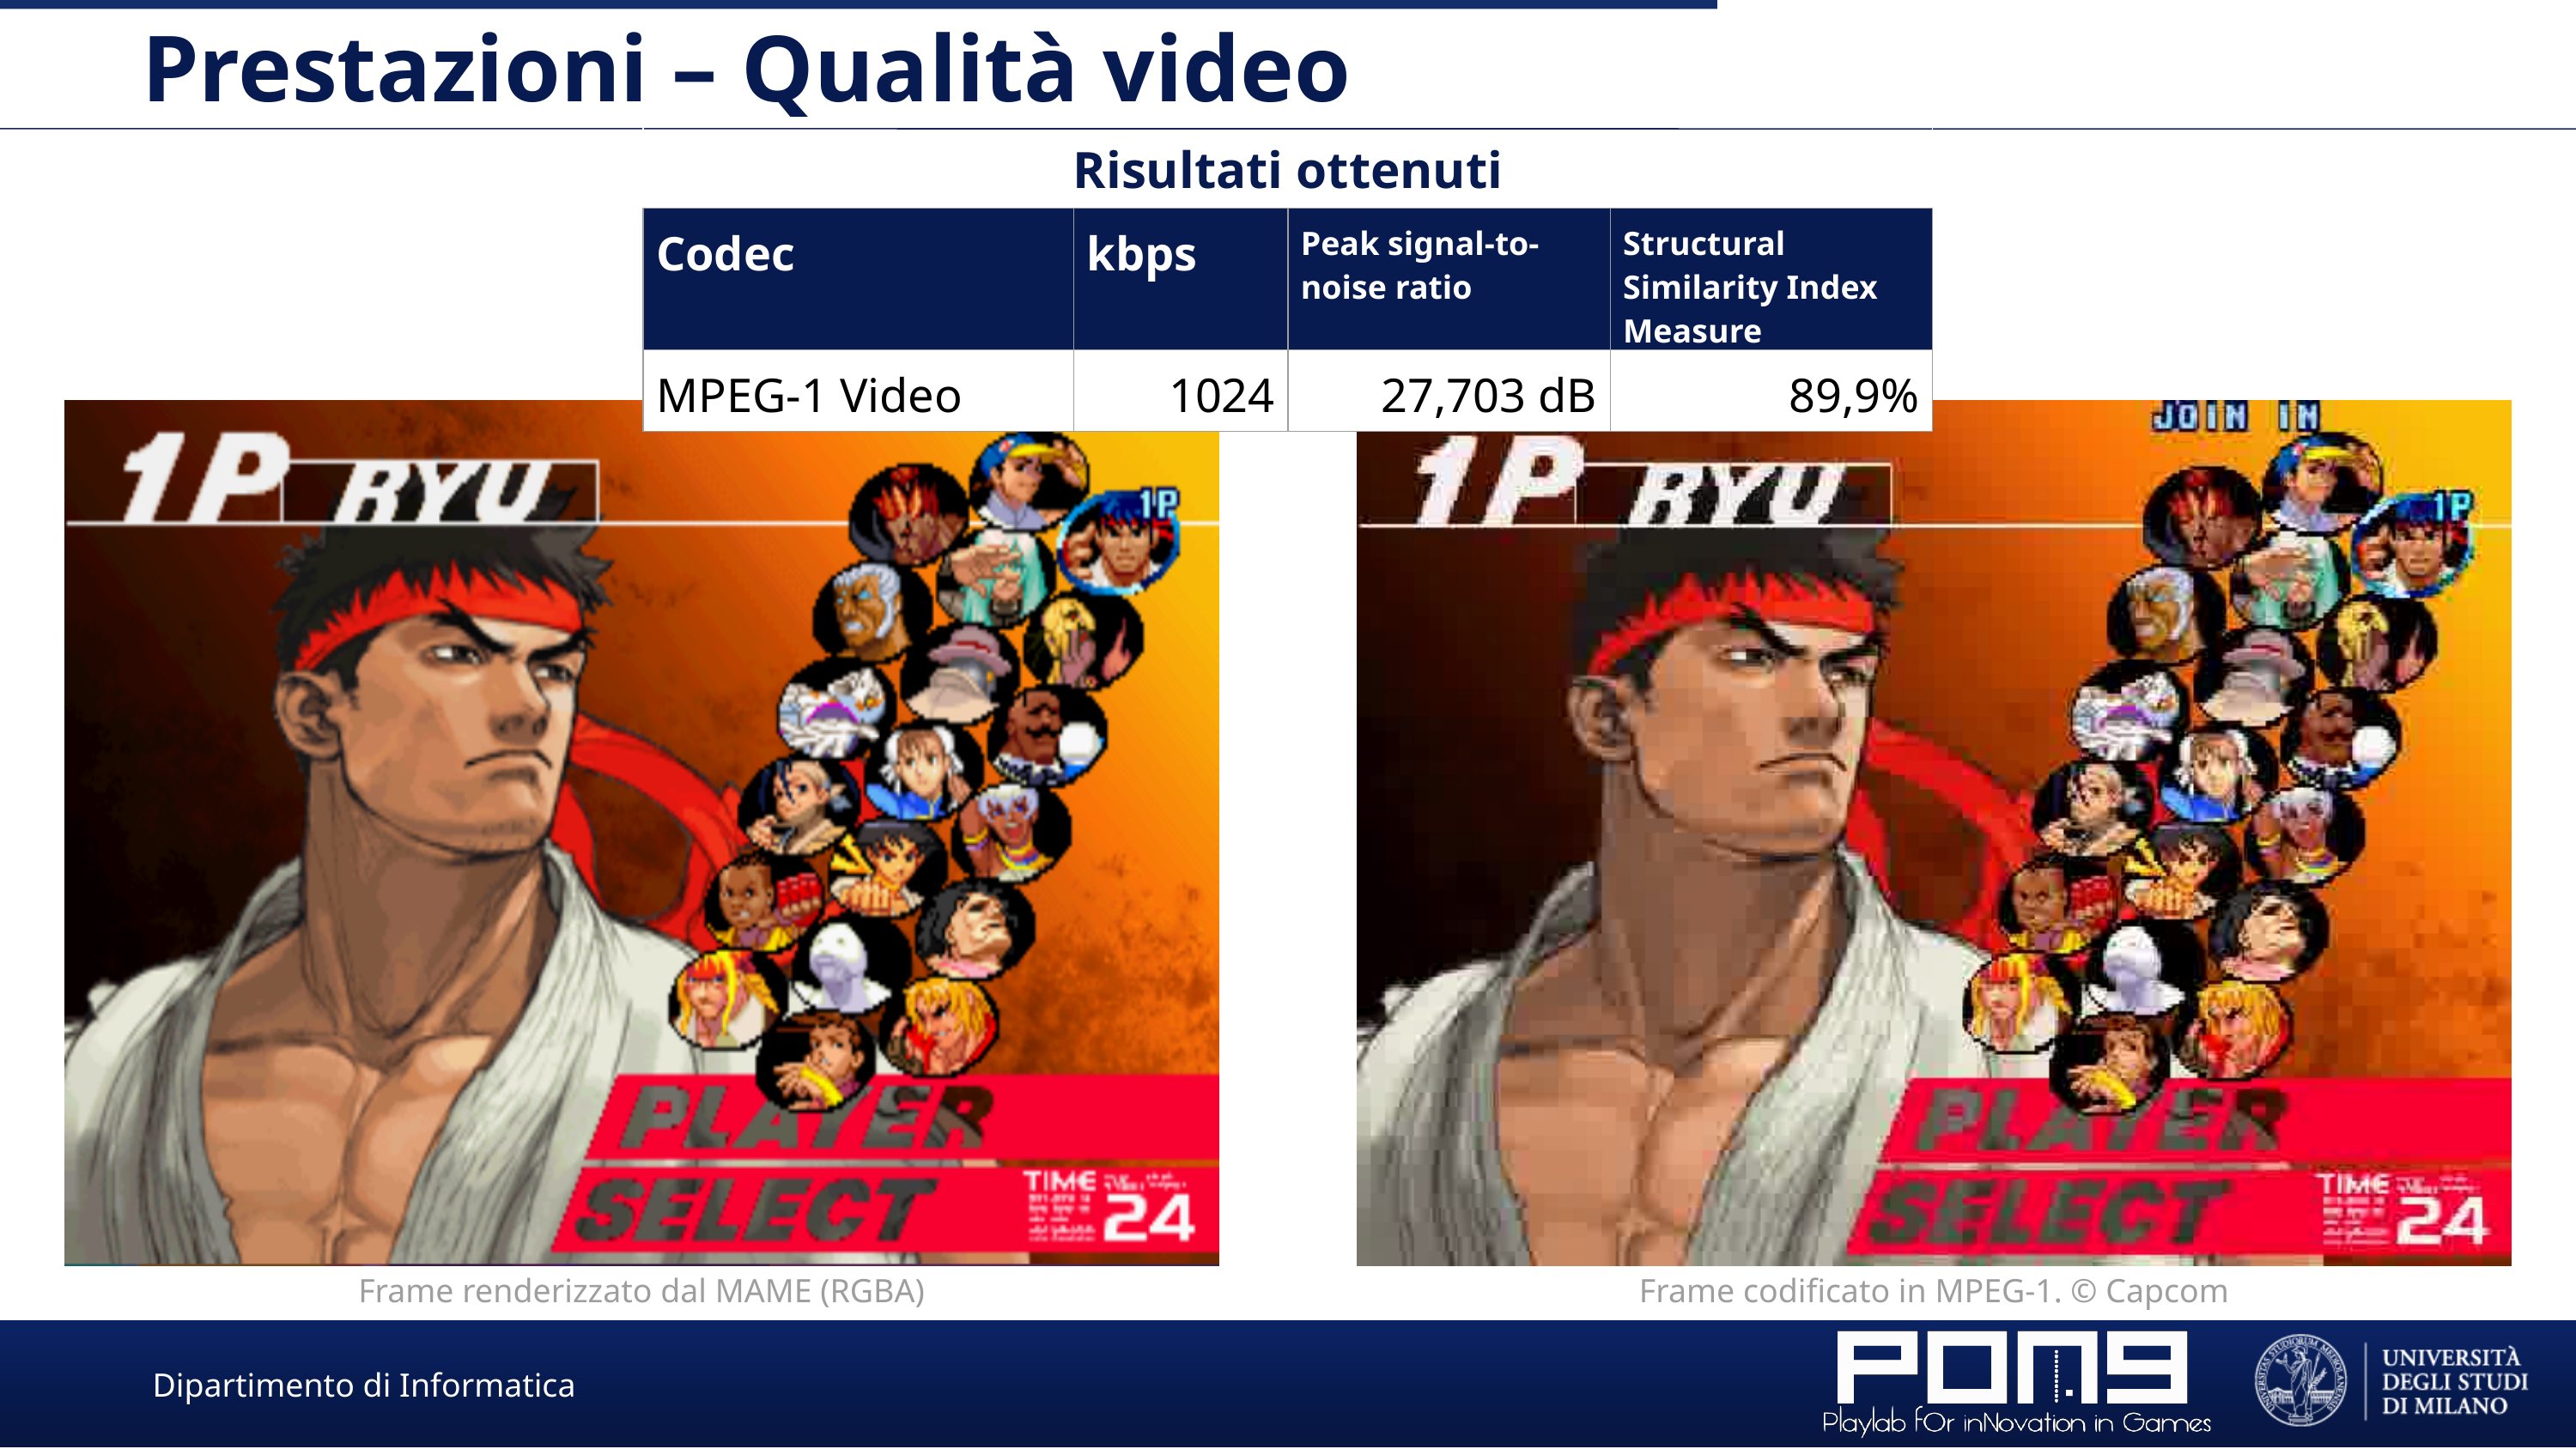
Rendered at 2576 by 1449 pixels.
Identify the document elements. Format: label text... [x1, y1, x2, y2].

table_cell 1024 [1074, 350, 1287, 431]
title Prestazioni – Qualità video [118, 0, 2308, 124]
text_box Dipartimento di Informatica [129, 1336, 1245, 1433]
table_header Risultati ottenuti [644, 123, 1932, 208]
table_cell Structural Similarity Index Measure [1611, 209, 1932, 349]
table_cell Peak signal-to-noise ratio [1289, 209, 1610, 349]
table_cell 27,703 dB [1289, 350, 1610, 431]
table_cell 89,9% [1611, 350, 1932, 431]
picture [1357, 400, 2512, 1258]
picture [64, 400, 1219, 1258]
table_cell Codec [644, 209, 1073, 349]
text_box Frame renderizzato dal MAME (RGBA) [64, 1258, 1219, 1323]
table_cell kbps [1074, 209, 1287, 349]
text_box [0, 0, 1717, 9]
text_box Frame codificato in MPEG-1. © Capcom [1357, 1258, 2512, 1323]
table_cell MPEG-1 Video [644, 350, 1073, 431]
picture [0, 1320, 2576, 1447]
